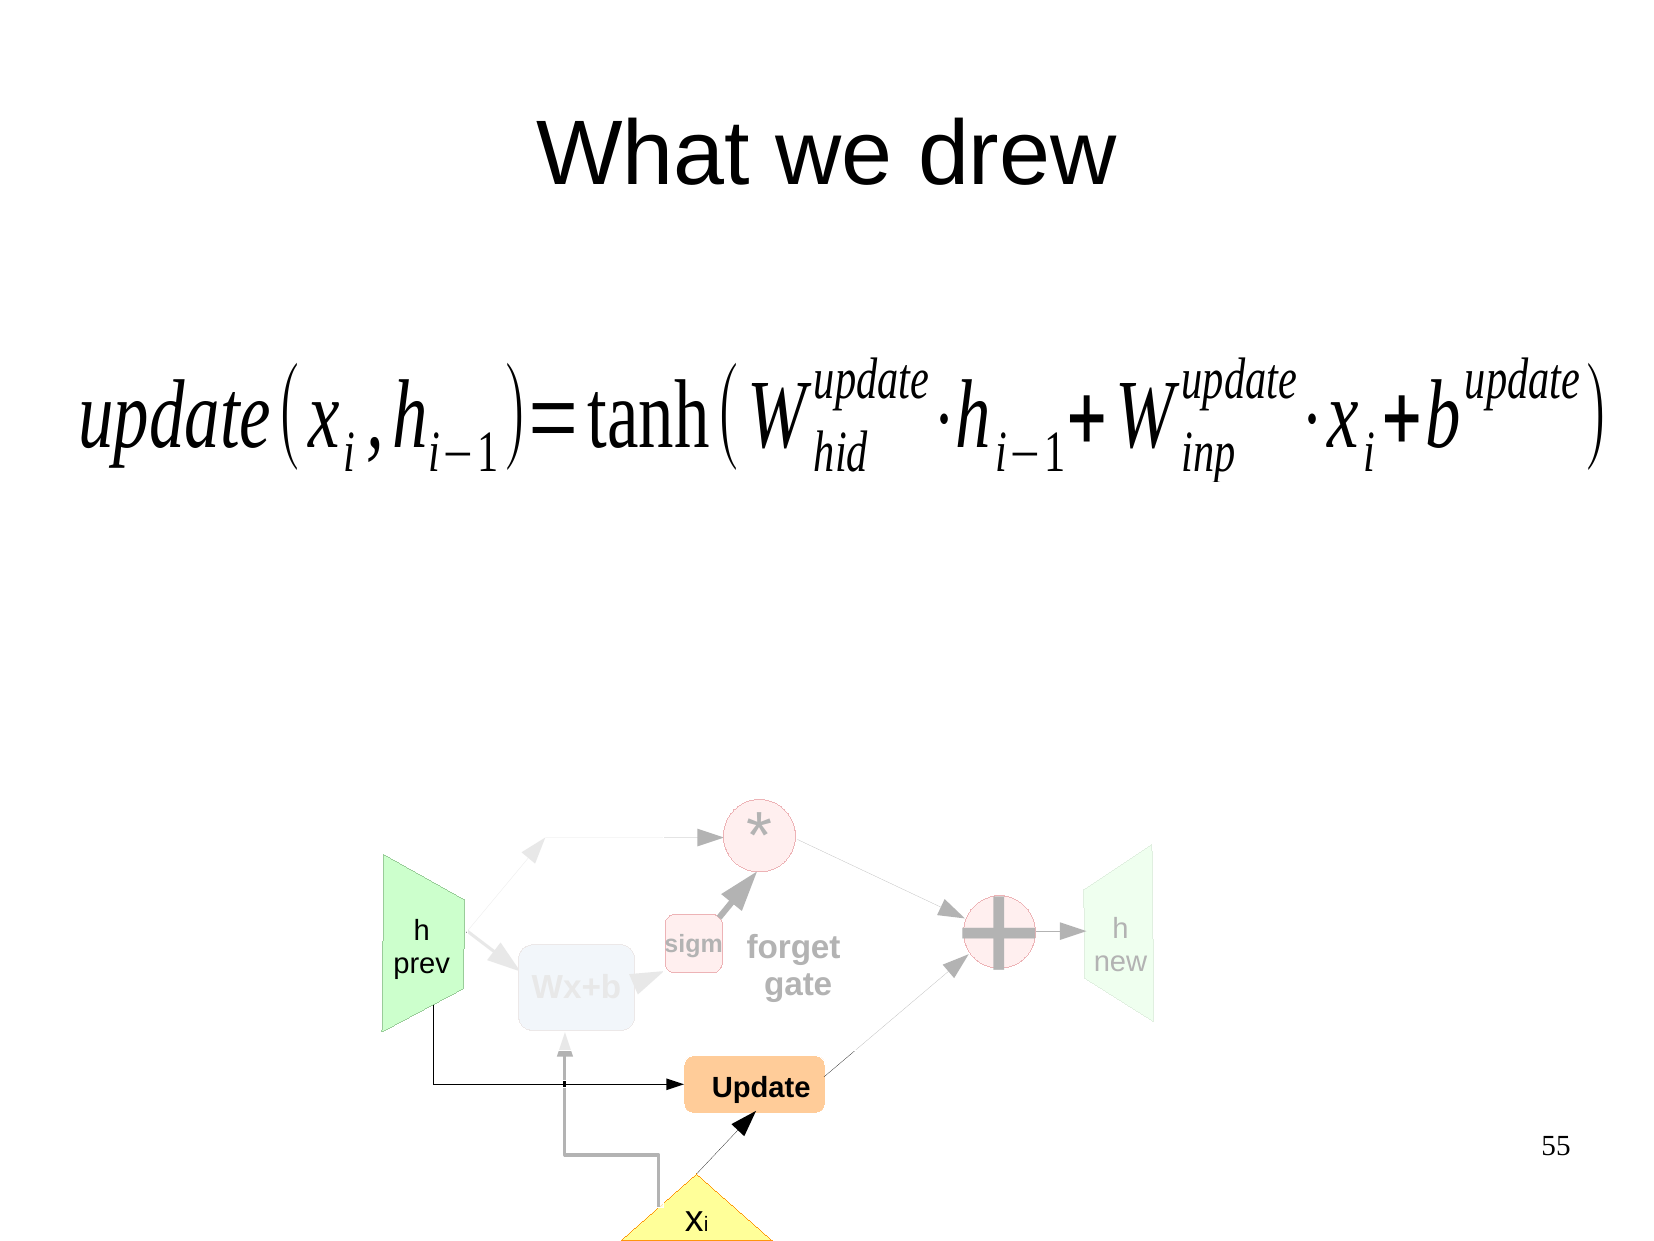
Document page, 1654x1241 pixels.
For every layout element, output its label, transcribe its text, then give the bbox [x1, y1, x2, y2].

text_box xi [621, 1174, 773, 1241]
title What we drew [82, 49, 1571, 257]
text_box [381, 987, 464, 1032]
text_box [383, 854, 465, 906]
text_box [467, 776, 1200, 1081]
text_box Update [697, 1063, 871, 1112]
chart [60, 343, 1626, 482]
text_box [683, 1055, 825, 1114]
text_box [467, 1087, 664, 1208]
text_box h prev [378, 906, 466, 987]
